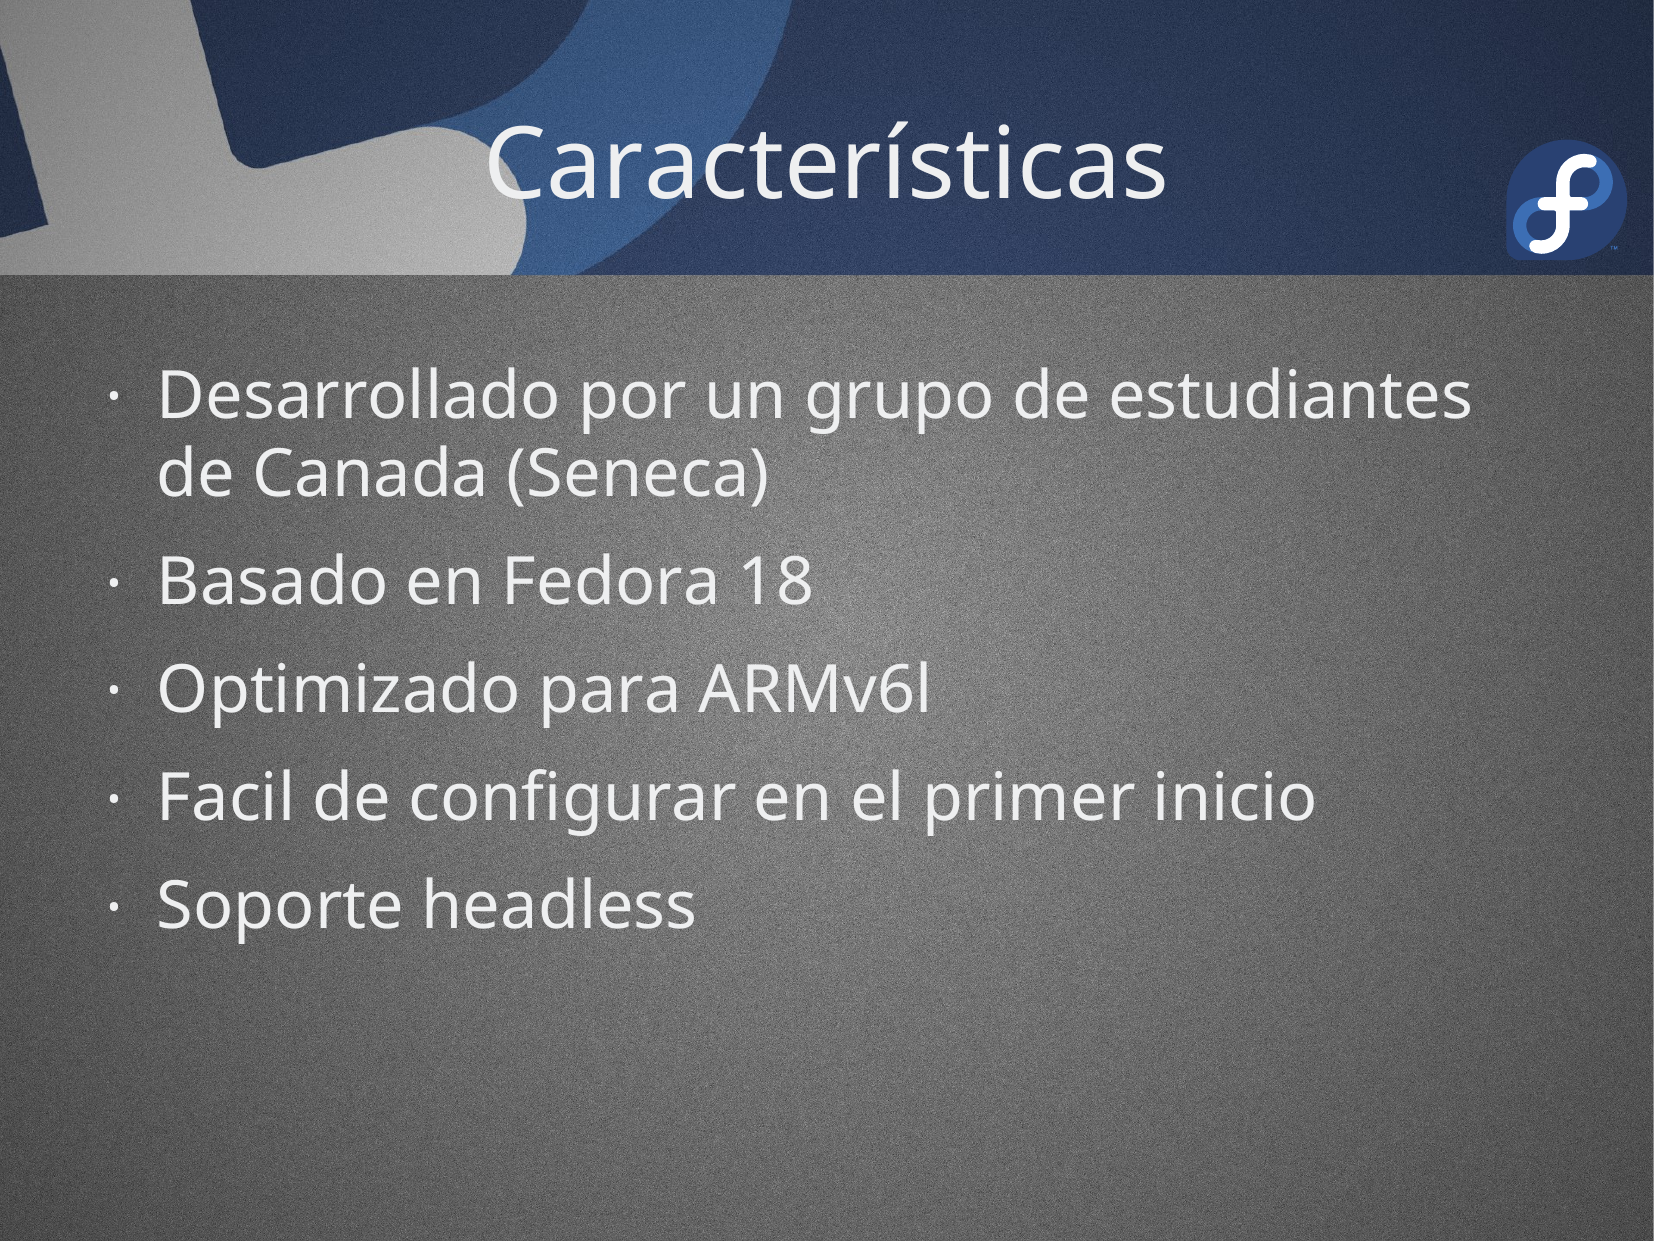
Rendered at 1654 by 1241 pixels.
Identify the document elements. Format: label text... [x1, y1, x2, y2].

picture [0, 0, 1654, 1241]
text_box Características [88, 58, 1565, 266]
text_box Desarrollado por un grupo de estudiantes de Canada (Seneca) Basado en Fedora 18 Optimizado para ARMv6l Facil de configurar en el primer inicio Soporte headless [88, 354, 1565, 1241]
